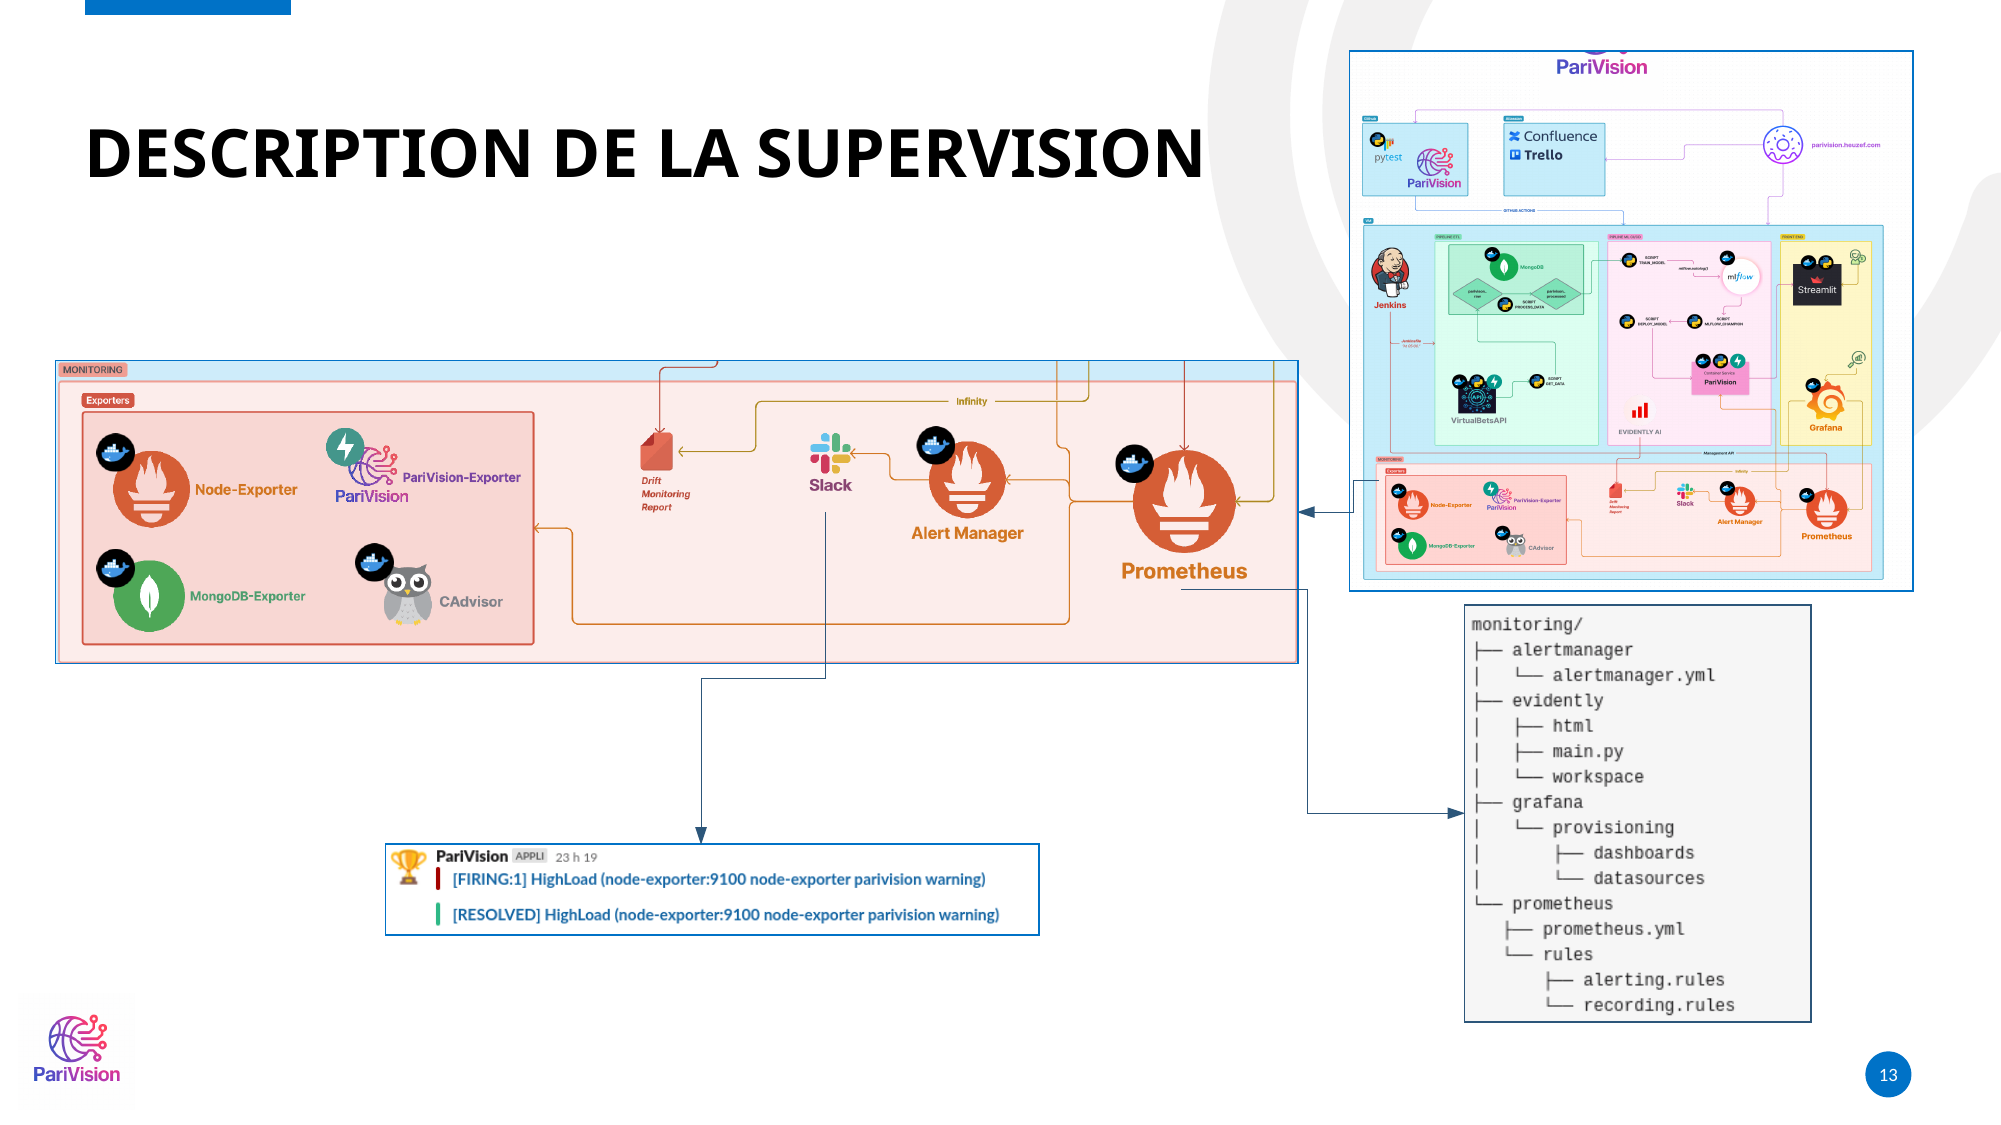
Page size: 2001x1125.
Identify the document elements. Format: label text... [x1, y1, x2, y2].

text_box 11 [1864, 1059, 1913, 1090]
picture [1350, 51, 1913, 591]
picture [56, 361, 1297, 663]
title Description dE LA SUPERVISION [84, 40, 1914, 192]
picture [386, 844, 1039, 935]
picture [1465, 605, 1810, 1022]
